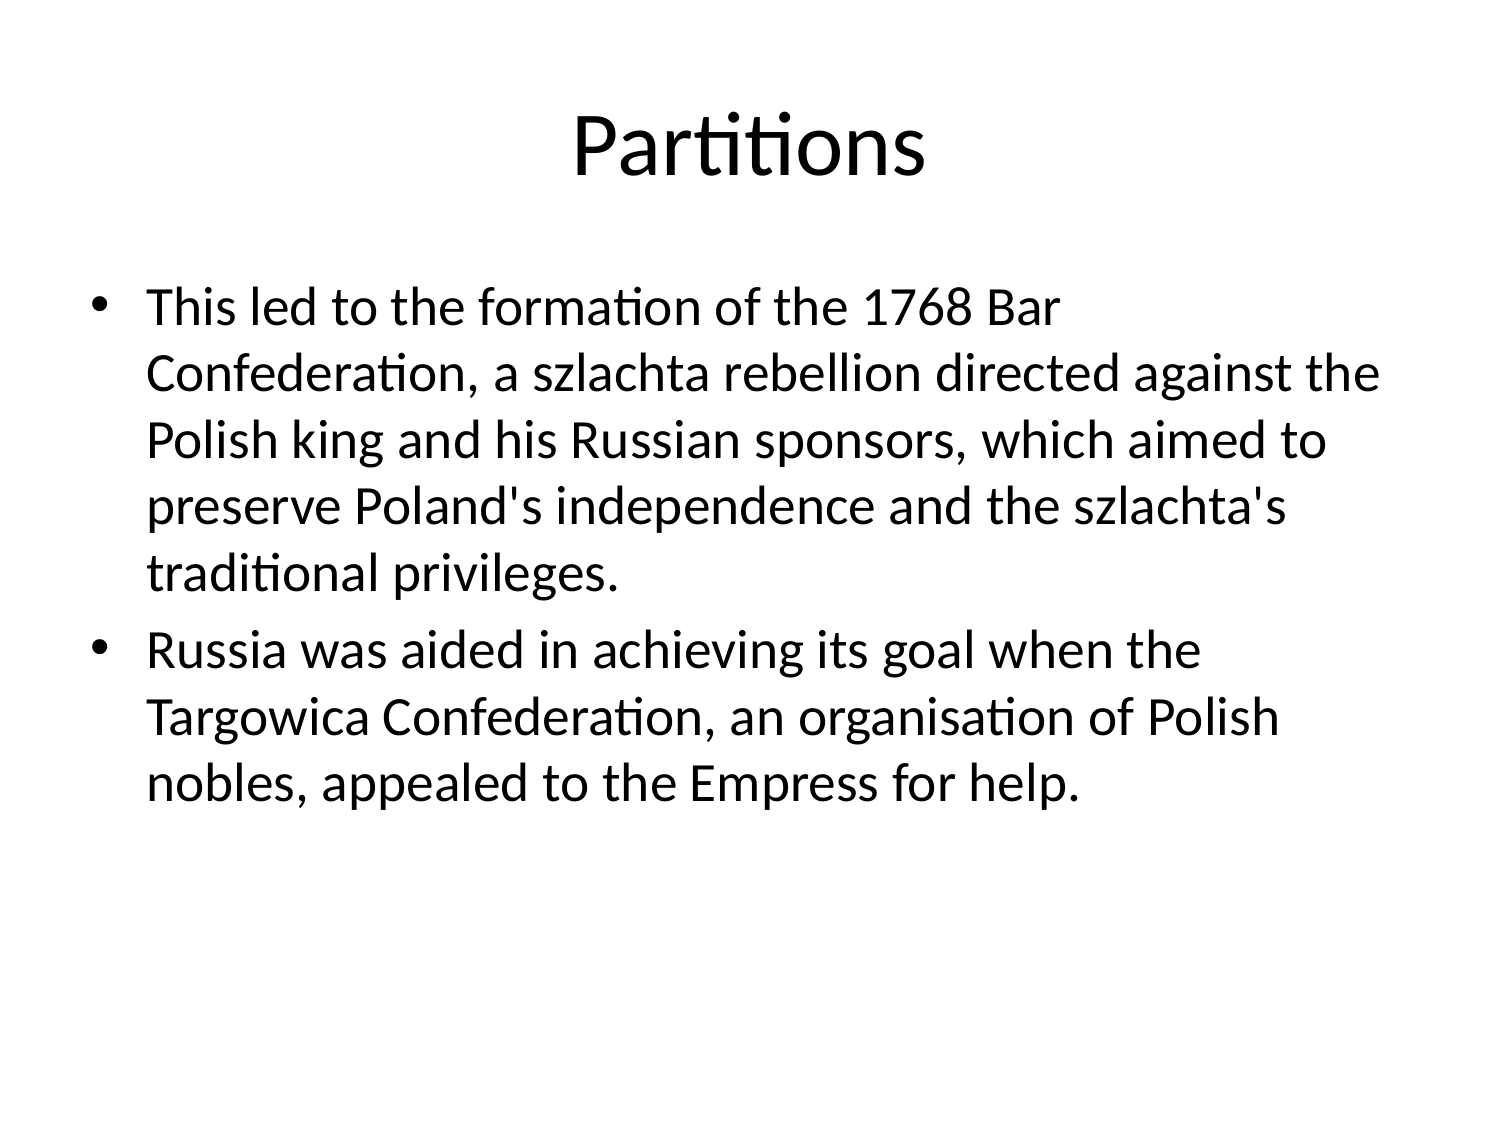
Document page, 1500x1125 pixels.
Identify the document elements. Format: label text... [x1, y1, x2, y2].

list This led to the formation of the 1768 Bar Confederation, a szlachta rebellion directed against the Polish king and his Russian sponsors, which aimed to preserve Poland's independence and the szlachta's traditional privileges. Russia was aided in achieving its goal when the Targowica Confederation, an organisation of Polish nobles, appealed to the Empress for help. [75, 262, 1425, 1005]
title Partitions [75, 45, 1425, 233]
